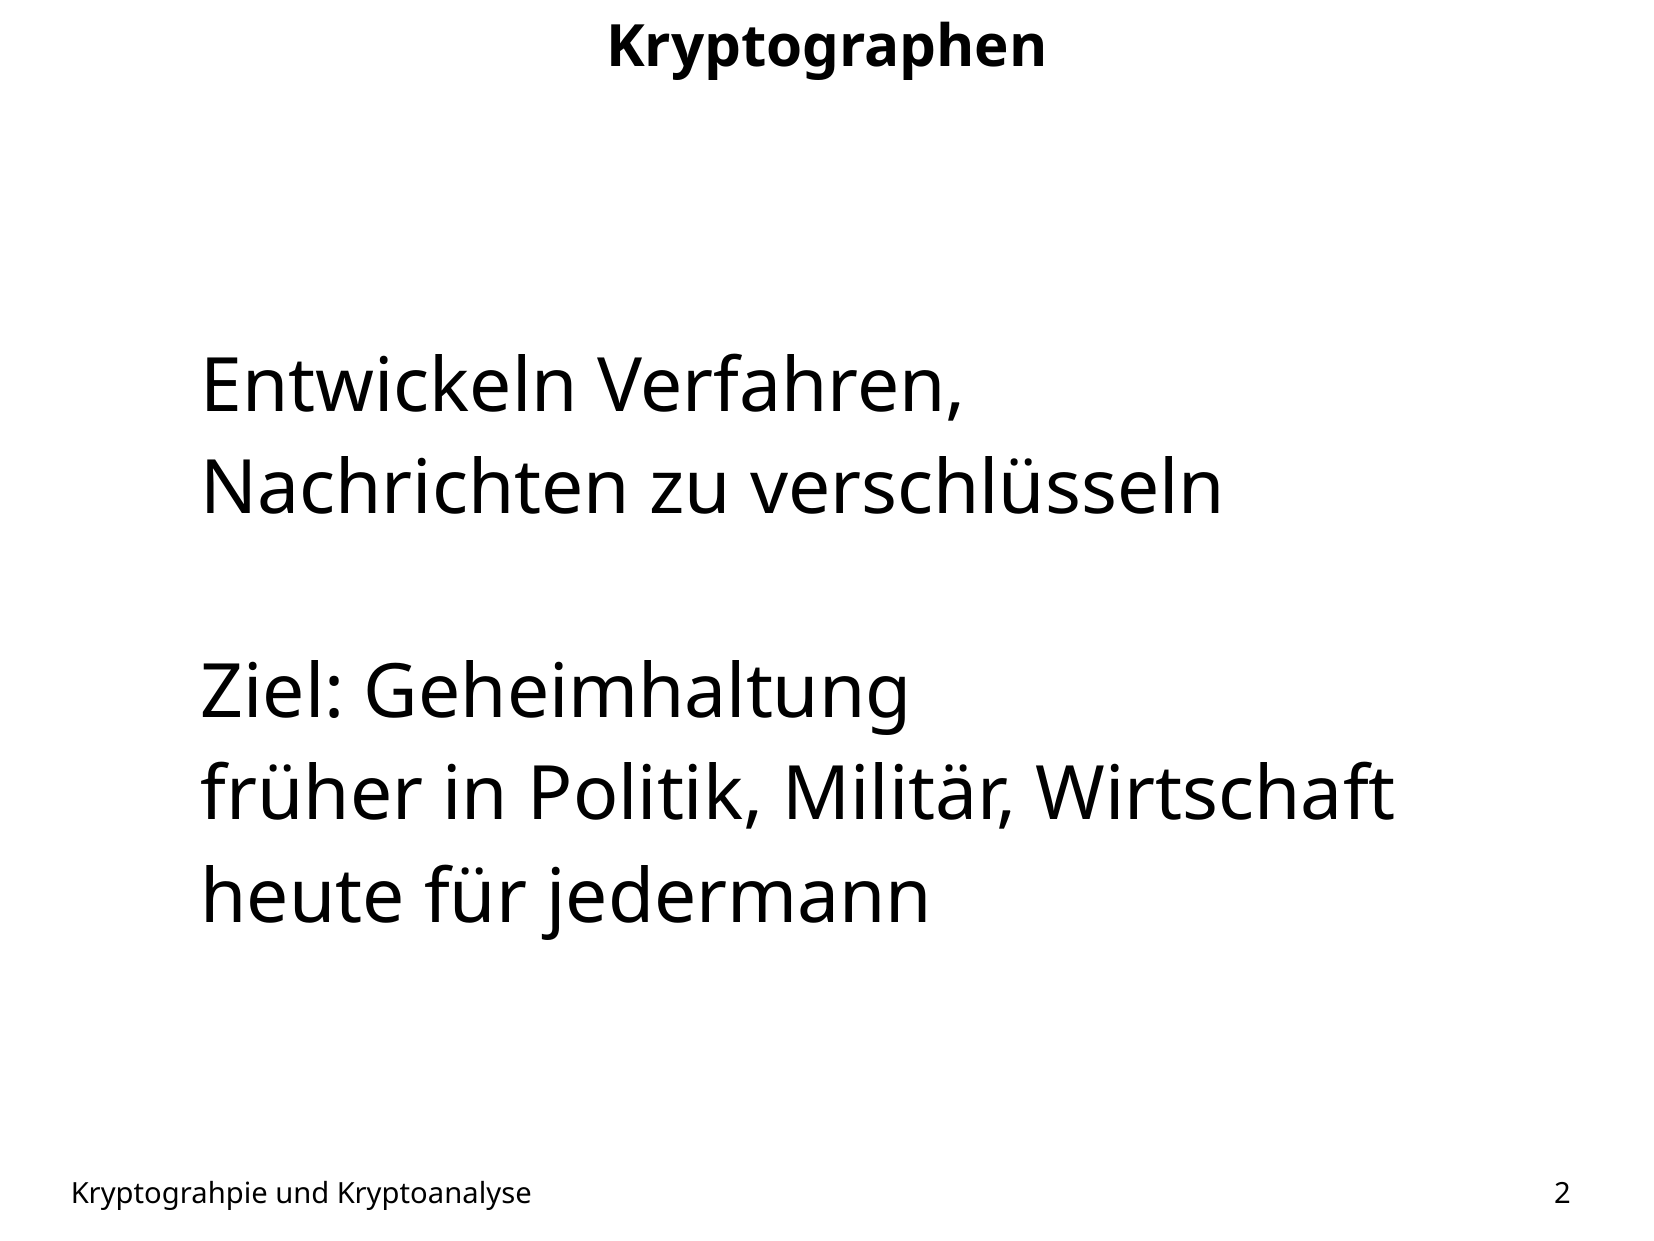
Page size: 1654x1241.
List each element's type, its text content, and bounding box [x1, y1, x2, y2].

title Kryptographen [0, 5, 1654, 83]
list Entwickeln Verfahren, Nachrichten zu verschlüsseln Ziel: Geheimhaltung früher in Politik, Militär, Wirtschaft heute für jedermann [200, 330, 1595, 1052]
